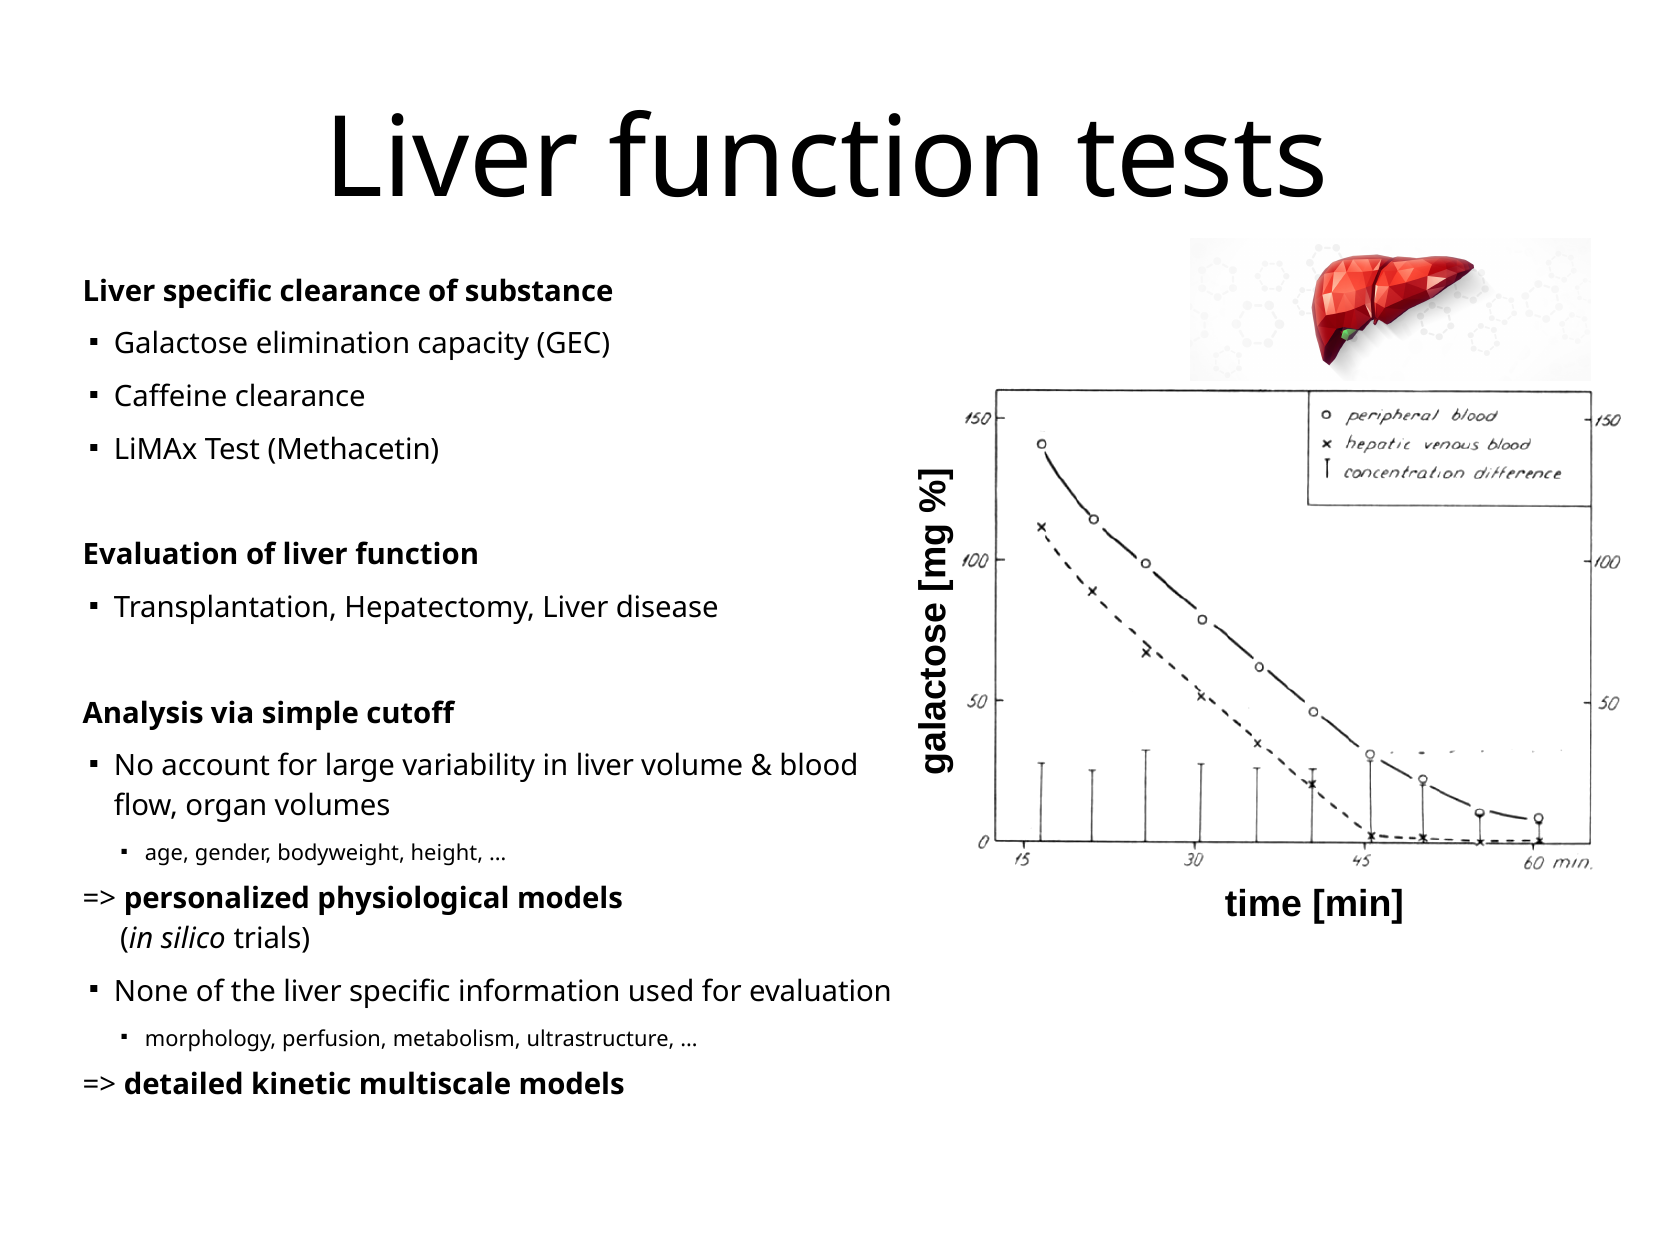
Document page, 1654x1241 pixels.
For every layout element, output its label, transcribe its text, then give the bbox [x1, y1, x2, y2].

picture [1190, 238, 1591, 381]
title Liver function tests [82, 49, 1571, 257]
text_box time [min] [1210, 871, 1419, 929]
text_box galactose [mg %] [893, 445, 950, 783]
picture [955, 388, 1621, 870]
list Liver specific clearance of substance Galactose elimination capacity (GEC) Caffeine clearance LiMAx Test (Methacetin) Evaluation of liver function Transplantation, Hepatectomy, Liver disease Analysis via simple cutoff No account for large variability in liver volume & blood flow, organ volumes age, gender, bodyweight, height, … => personalized physiological models (in silico trials) None of the liver specific information used for evaluation morphology, perfusion, metabolism, ultrastructure, … => detailed kinetic multiscale models [82, 270, 894, 1141]
